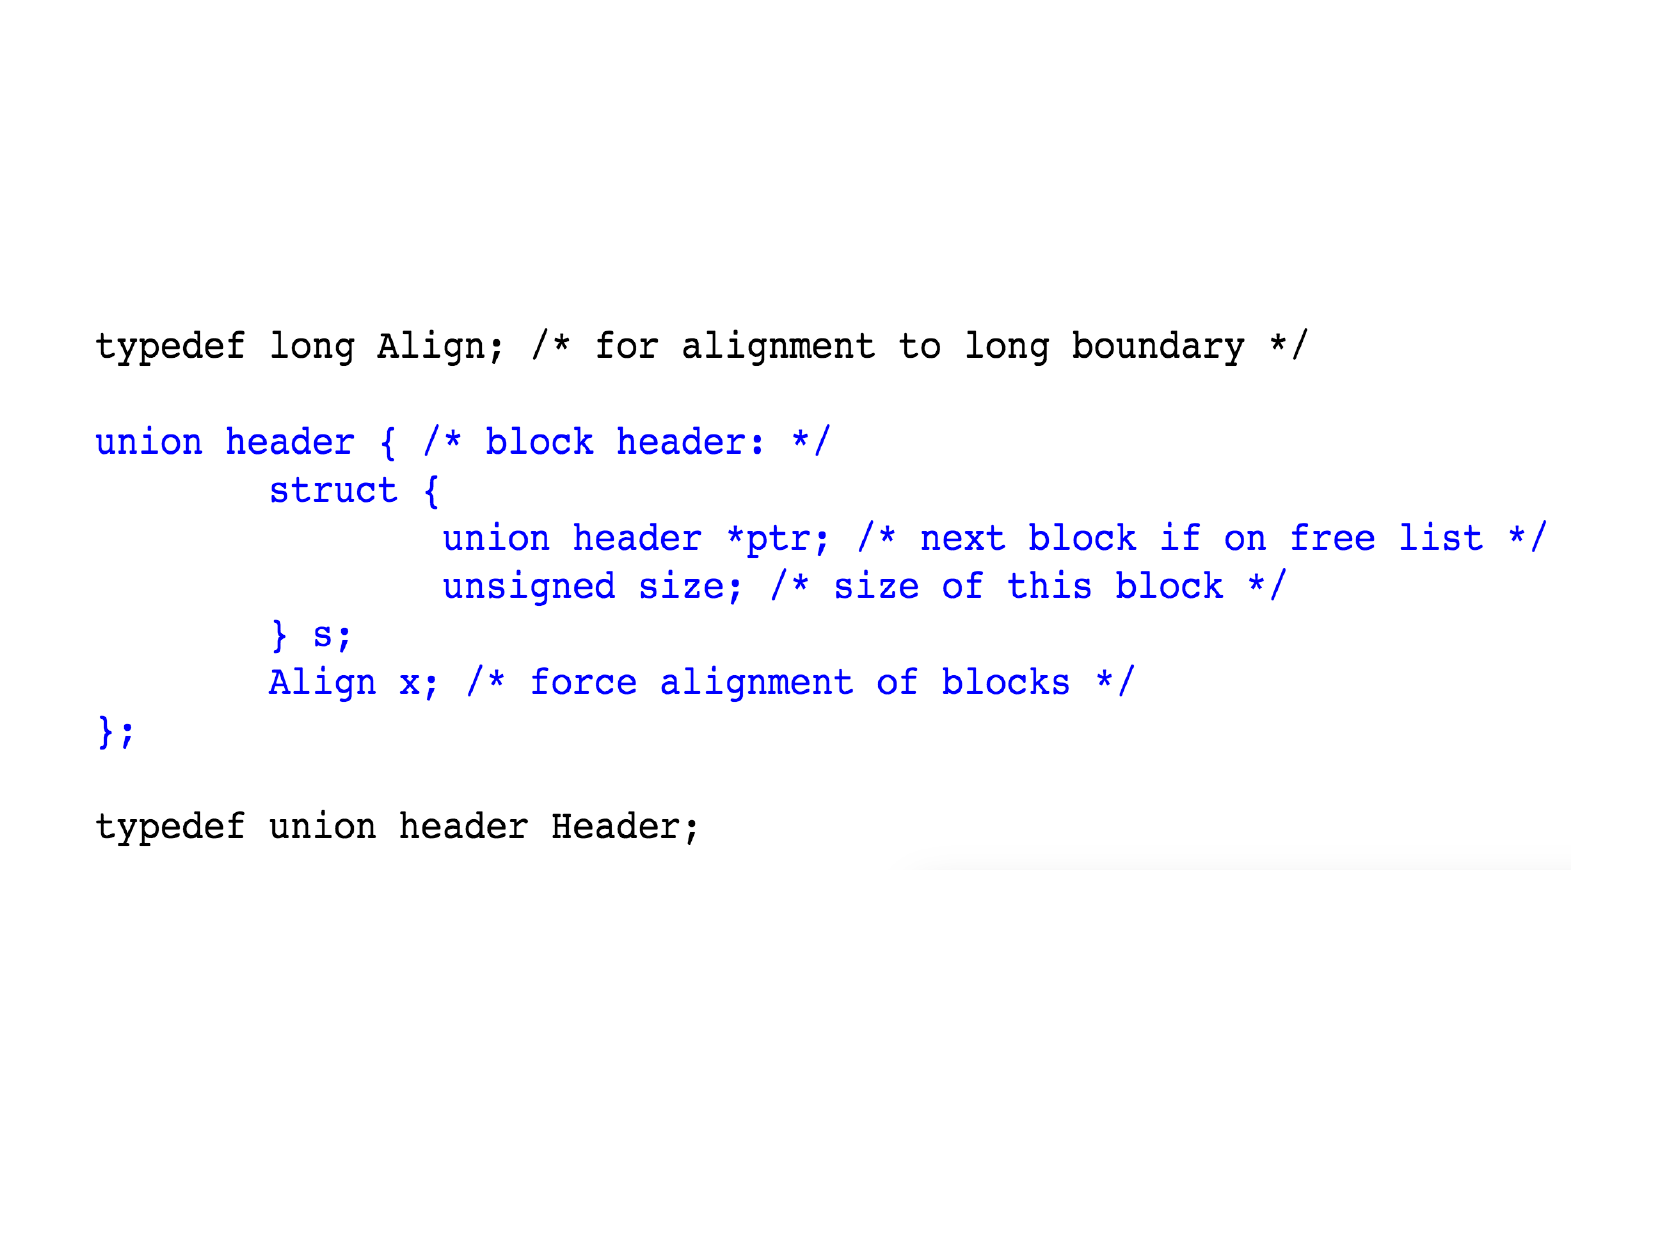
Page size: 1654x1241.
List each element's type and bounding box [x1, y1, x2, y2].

picture [82, 314, 1571, 871]
